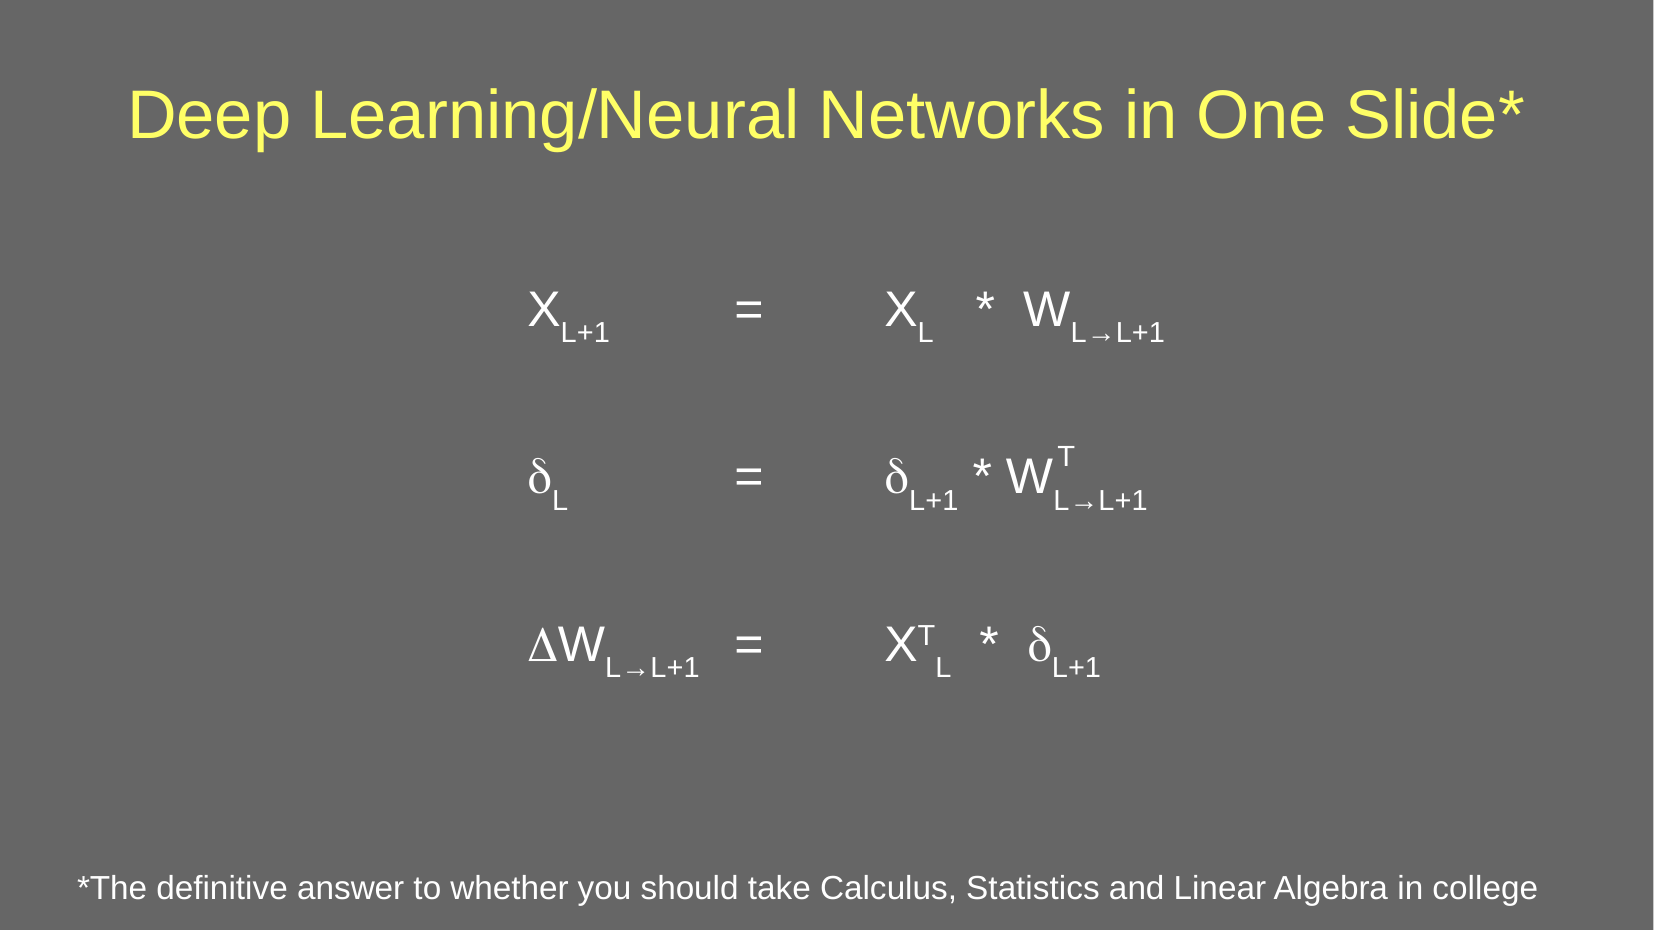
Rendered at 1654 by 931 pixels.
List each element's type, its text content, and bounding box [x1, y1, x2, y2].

list XL+1 = XL * WL→L+1 dL = dL+1 * WL→L+1 DWL→L+1 = XTL * dL+1 [491, 281, 1654, 821]
text_box *The definitive answer to whether you should take Calculus, Statistics and Linear Algebra in college [62, 861, 1607, 915]
title Deep Learning/Neural Networks in One Slide* [82, 36, 1571, 193]
text_box T [1042, 432, 1090, 481]
